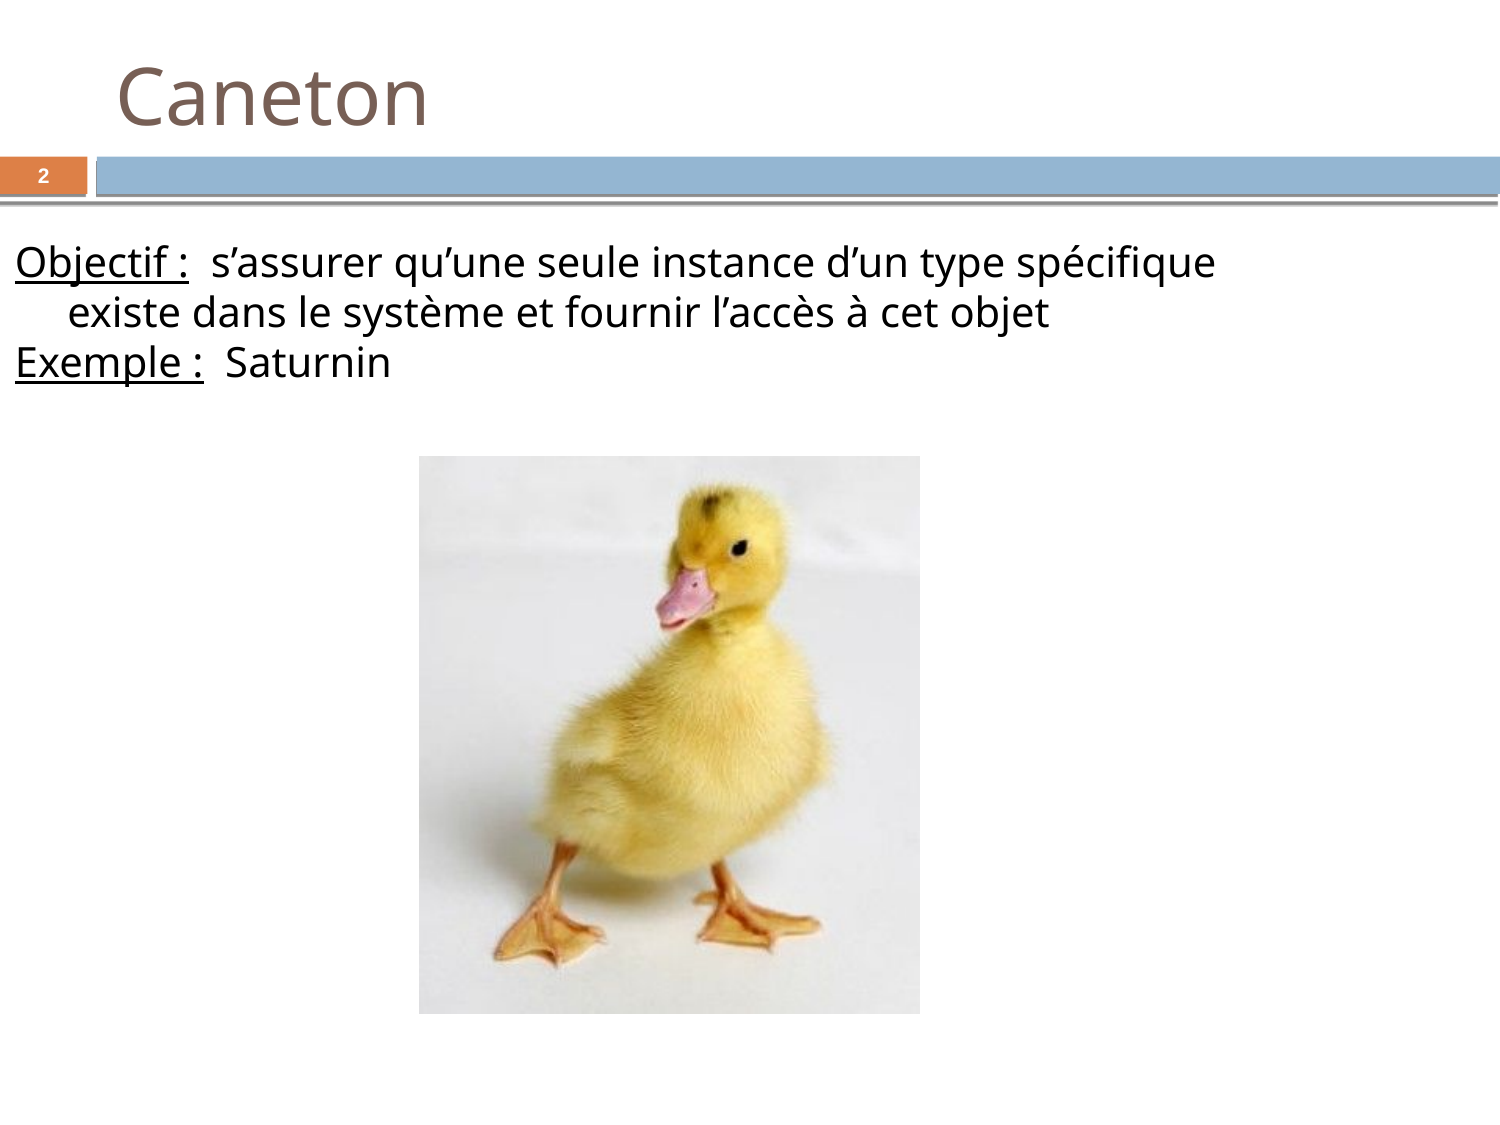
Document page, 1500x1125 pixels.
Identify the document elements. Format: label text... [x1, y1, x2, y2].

list Objectif : s’assurer qu’une seule instance d’un type spécifique existe dans le système et fournir l’accès à cet objet Exemple : Saturnin [0, 228, 1350, 634]
title Caneton [100, 37, 1438, 149]
picture [419, 456, 920, 1014]
slide_number <numéro> [0, 155, 88, 196]
